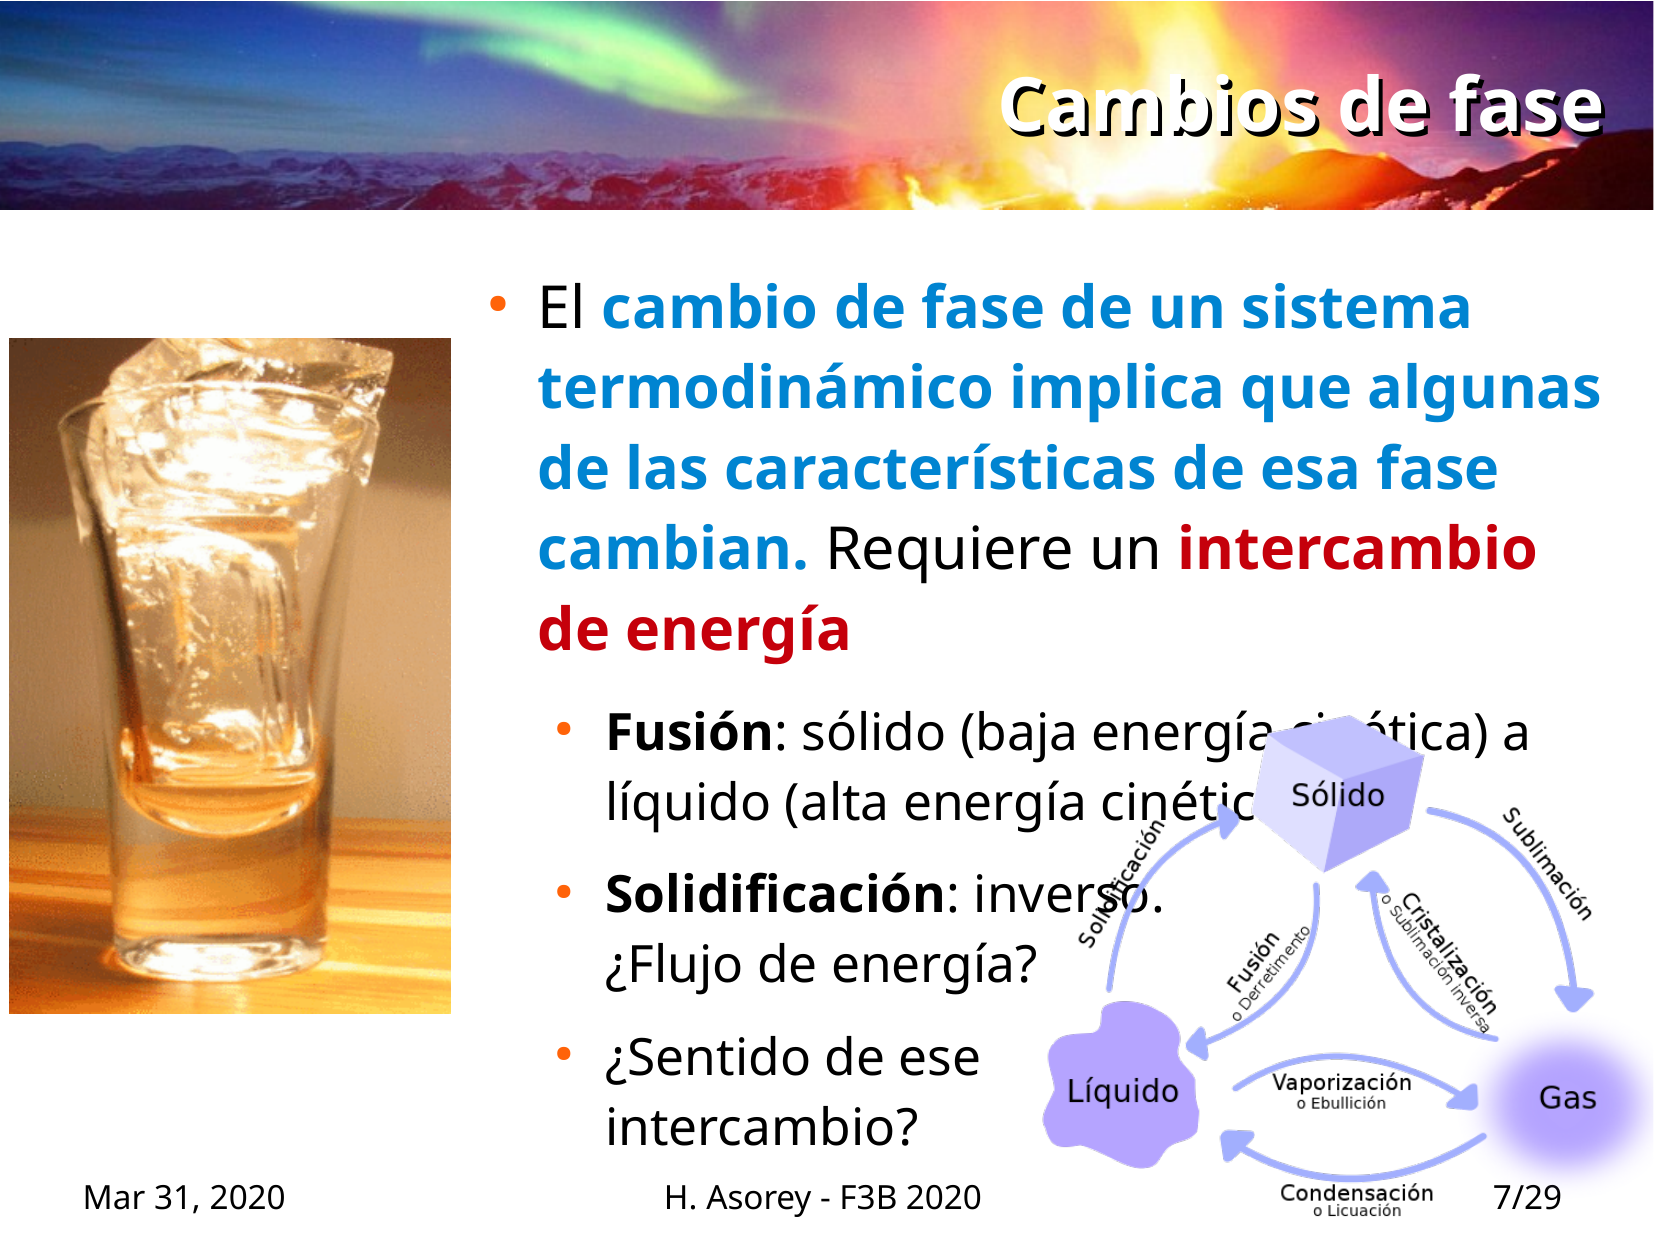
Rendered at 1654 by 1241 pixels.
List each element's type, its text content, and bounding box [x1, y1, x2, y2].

picture [0, 1, 1654, 210]
list El cambio de fase de un sistema termodinámico implica que algunas de las características de esa fase cambian. Requiere un intercambio de energía Fusión: sólido (baja energía cinética) a líquido (alta energía cinética) Solidificación: inverso. ¿Flujo de energía? ¿Sentido de ese intercambio? [470, 264, 1606, 1165]
title Cambios de fase [45, 15, 1606, 191]
picture [1014, 689, 1654, 1238]
picture [9, 338, 451, 1014]
